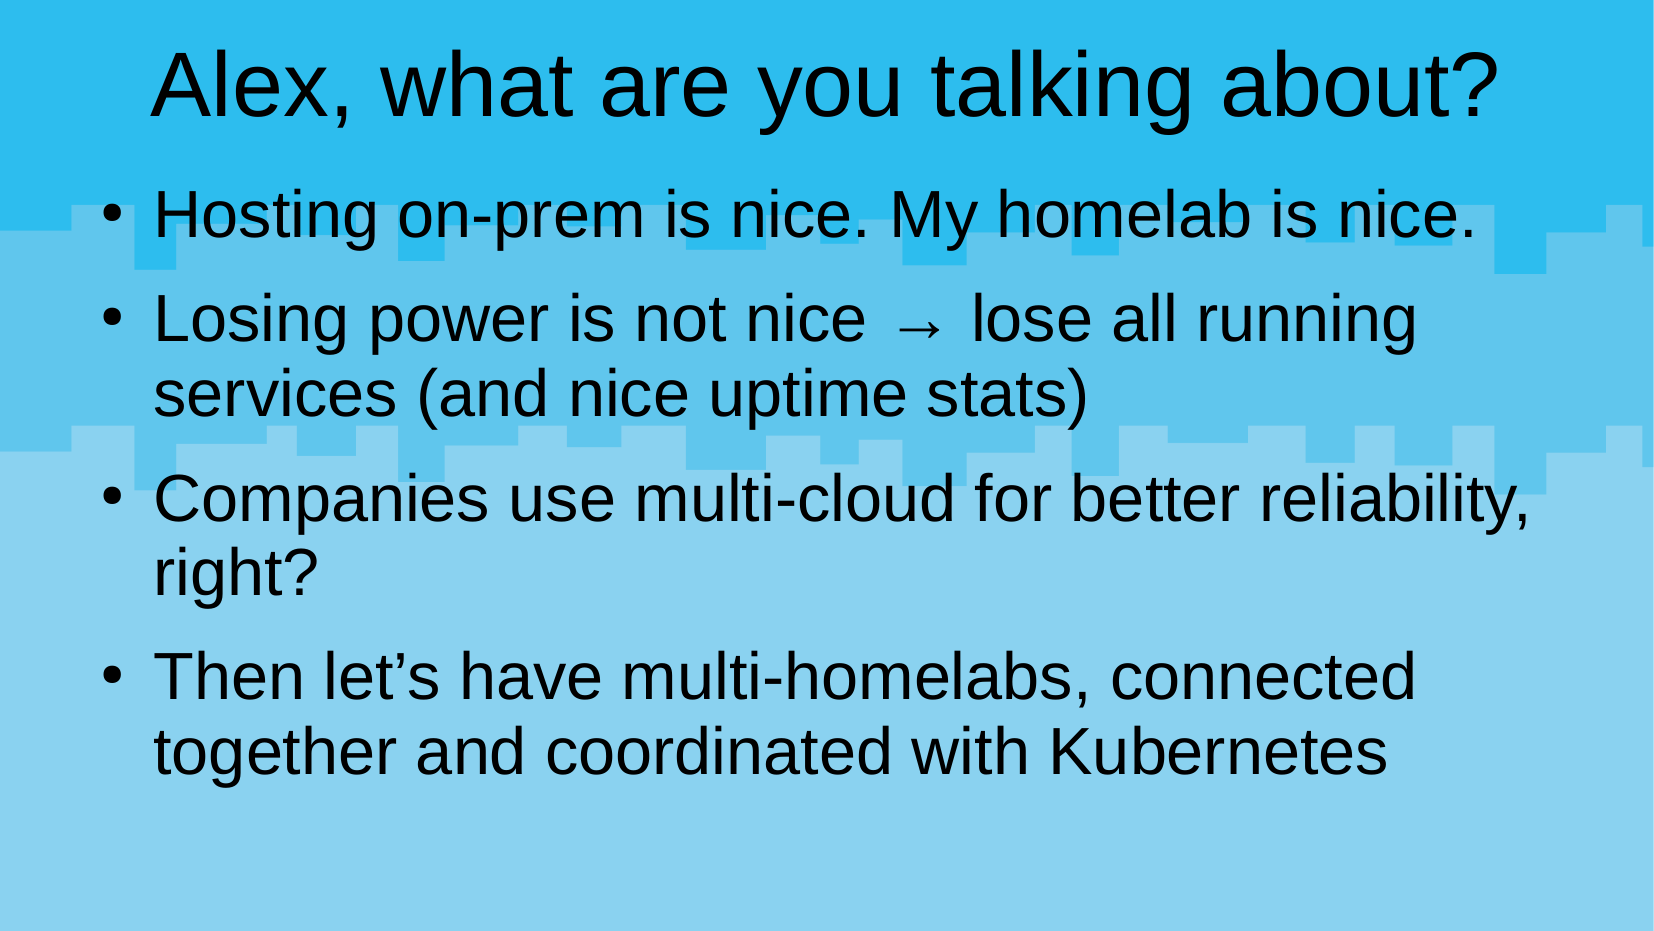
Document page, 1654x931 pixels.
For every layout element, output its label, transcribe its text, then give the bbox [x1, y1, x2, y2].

picture [0, 0, 1654, 931]
list Hosting on-prem is nice. My homelab is nice. Losing power is not nice → lose all running services (and nice uptime stats) Companies use multi-cloud for better reliability, right? Then let’s have multi-homelabs, connected together and coordinated with Kubernetes [82, 177, 1571, 827]
title Alex, what are you talking about? [82, 7, 1571, 163]
